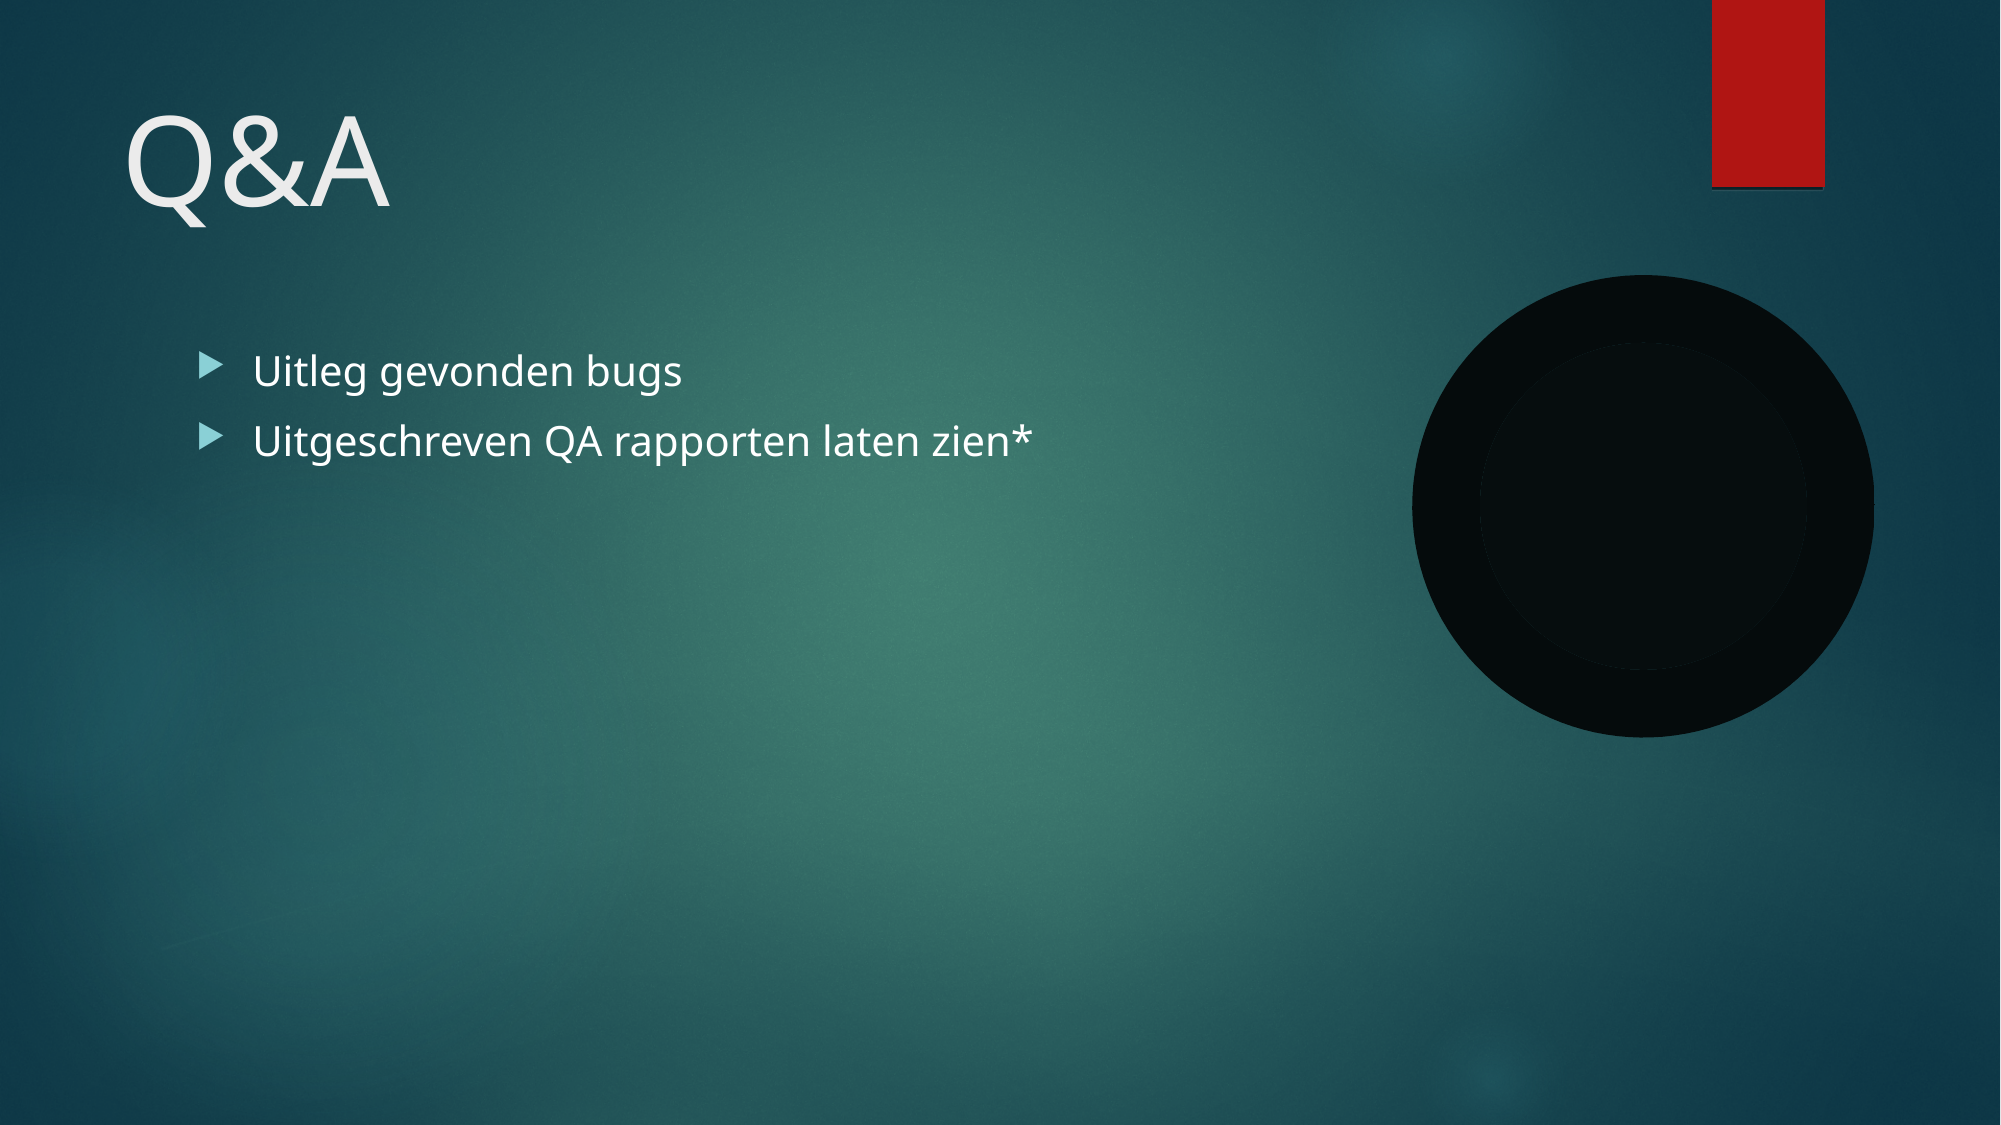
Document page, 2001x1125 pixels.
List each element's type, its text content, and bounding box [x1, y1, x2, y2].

title Q&A [106, 74, 1649, 305]
list Uitleg gevonden bugs Uitgeschreven QA rapporten laten zien* [181, 336, 1649, 1026]
